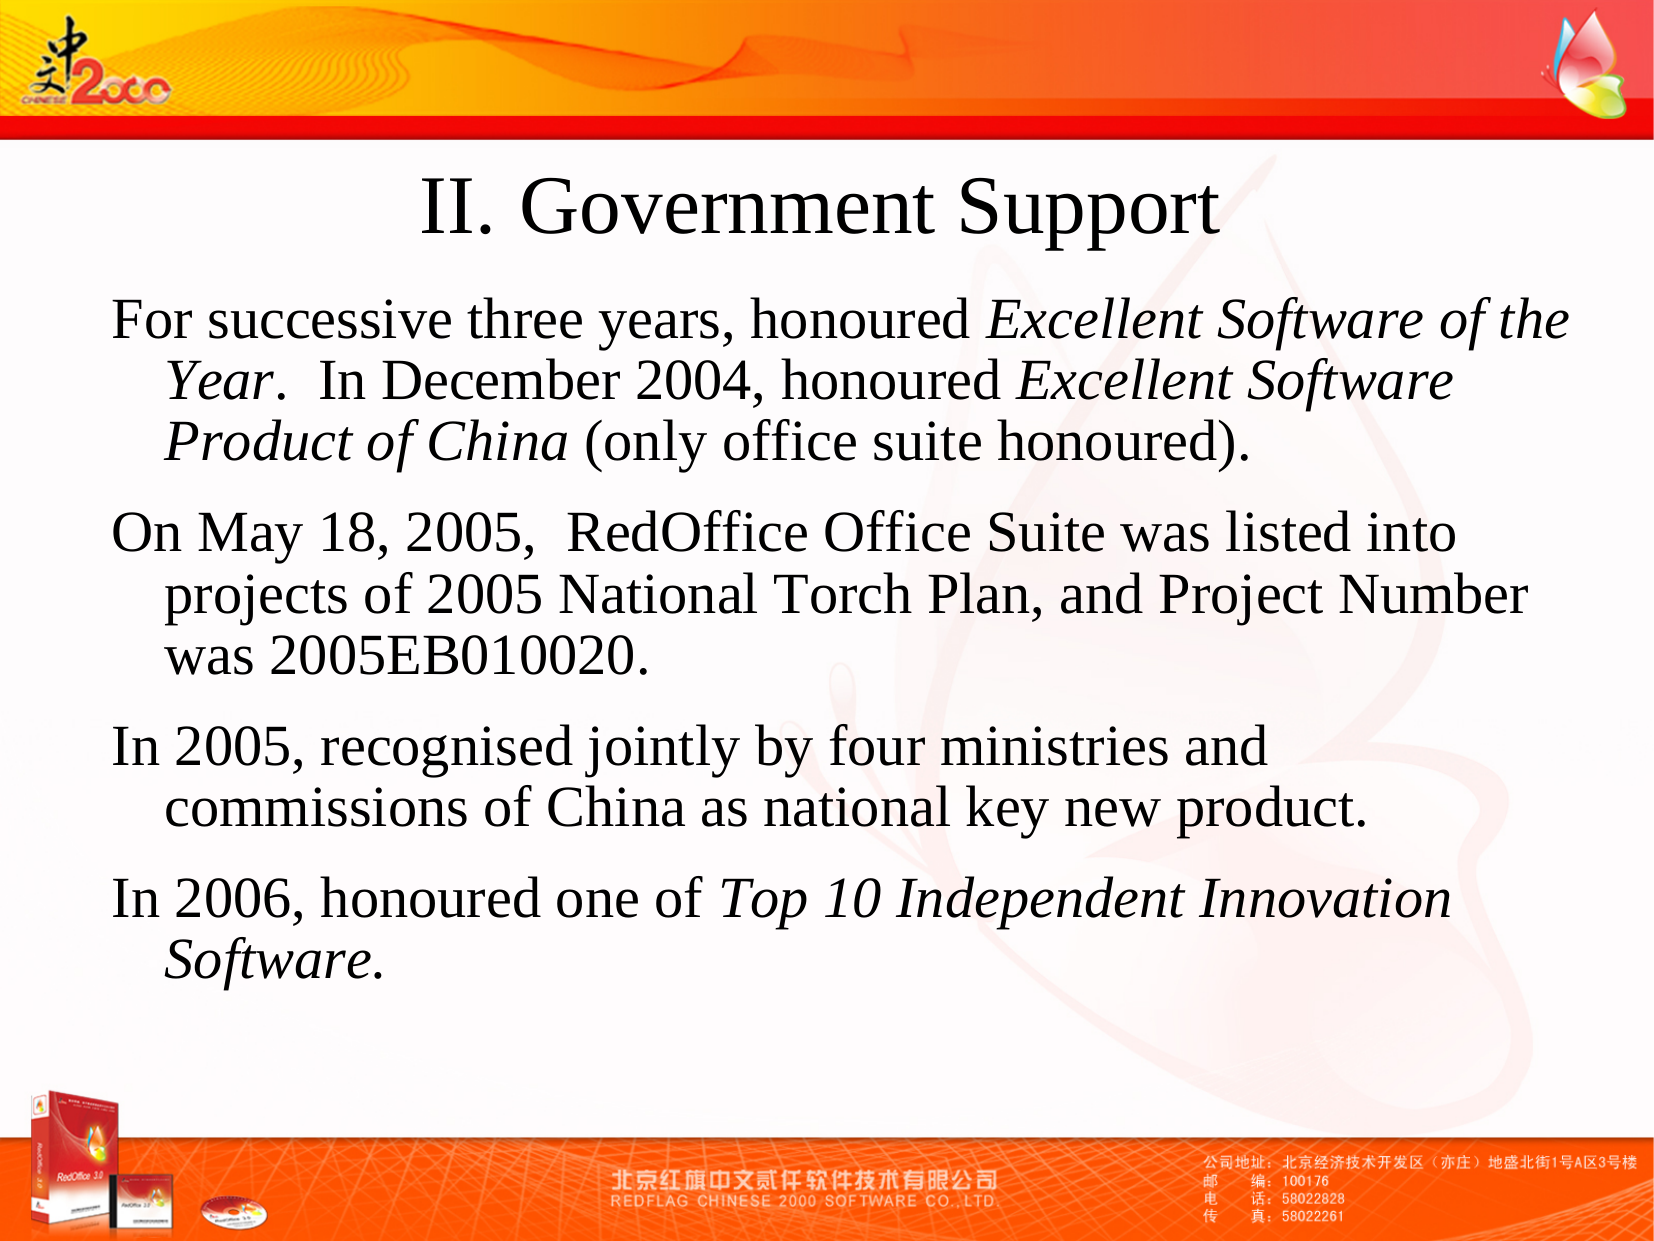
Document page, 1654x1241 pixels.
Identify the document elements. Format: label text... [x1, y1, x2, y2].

list For successive three years, honoured Excellent Software of the Year. In December 2004, honoured Excellent Software Product of China (only office suite honoured). On May 18, 2005, RedOffice Office Suite was listed into projects of 2005 National Torch Plan, and Project Number was 2005EB010020. In 2005, recognised jointly by four ministries and commissions of China as national key new product. In 2006, honoured one of Top 10 Independent Innovation Software. [94, 289, 1583, 1046]
title II. Government Support [59, 159, 1566, 255]
picture [0, 0, 1654, 1241]
